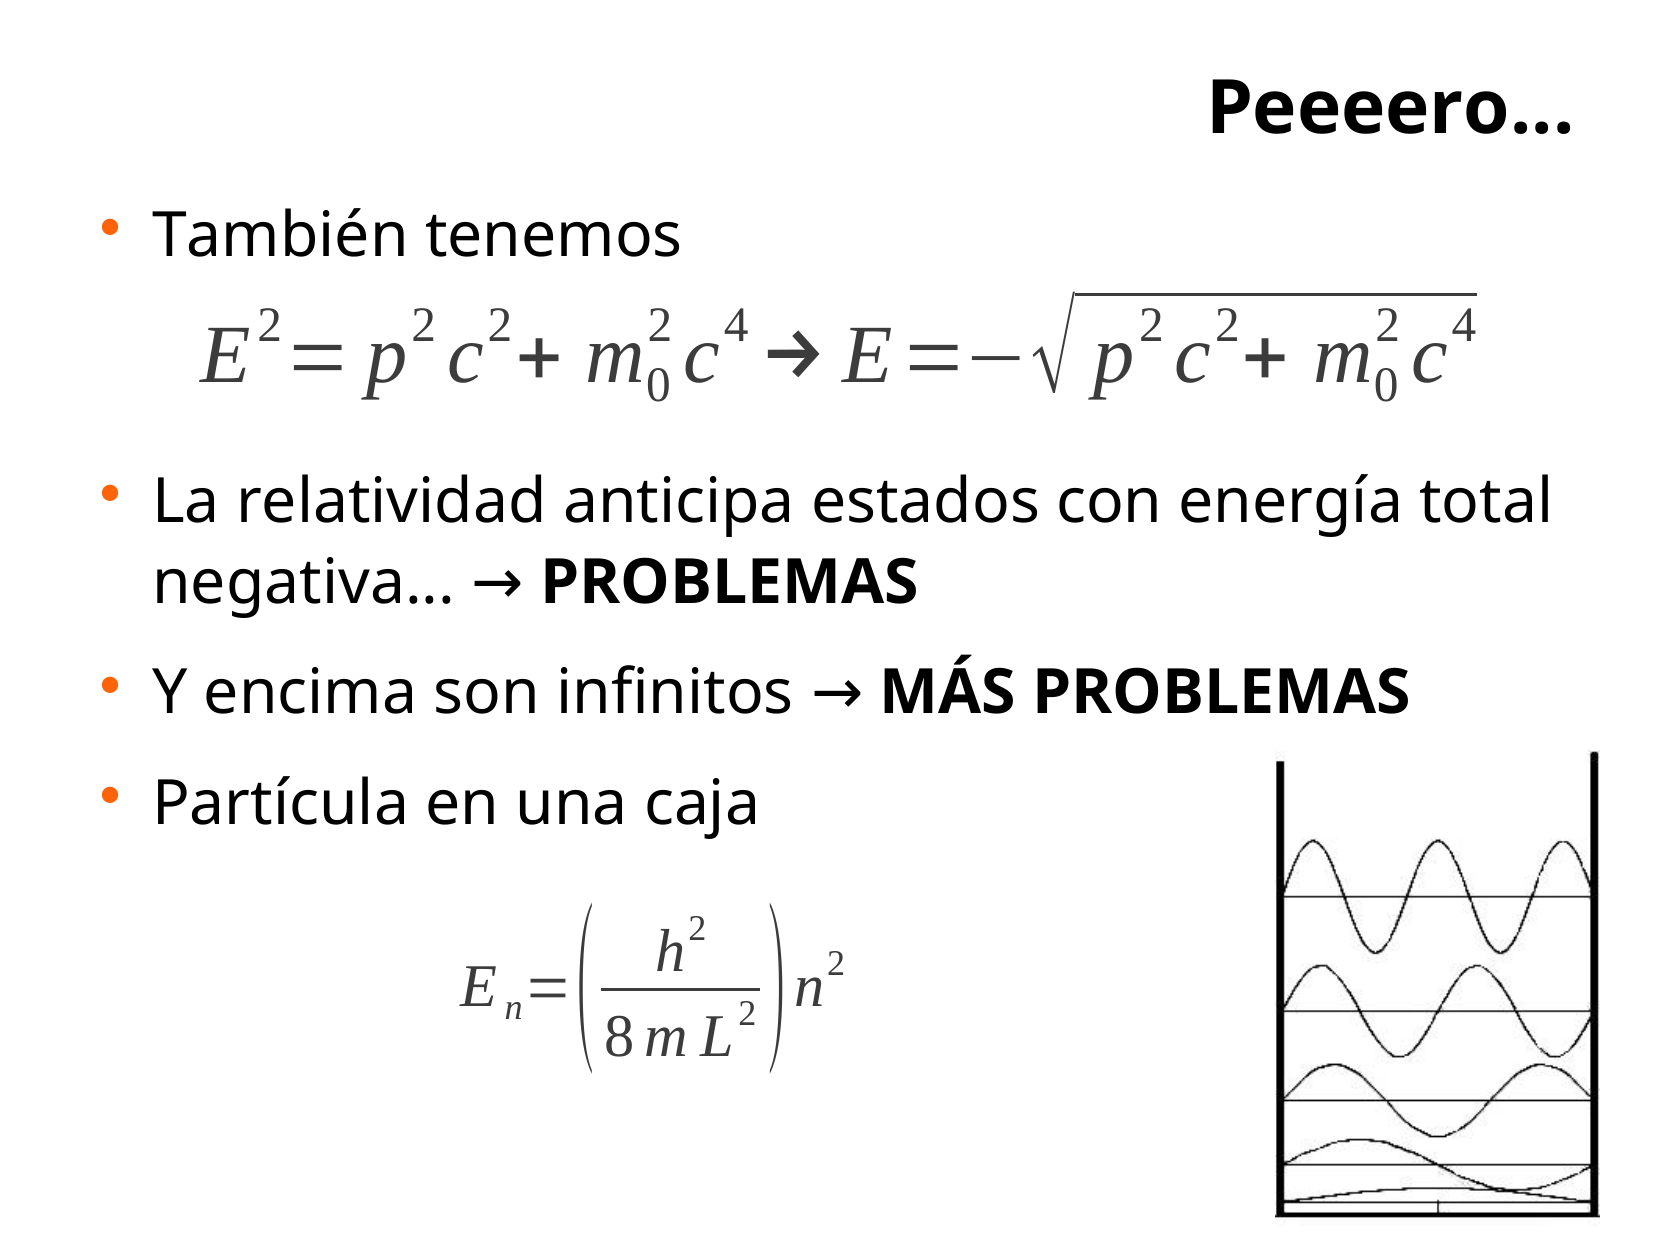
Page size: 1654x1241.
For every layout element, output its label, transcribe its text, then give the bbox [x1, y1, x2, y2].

title Peeeero... [86, 49, 1575, 151]
chart [450, 900, 852, 1083]
chart [187, 288, 1485, 414]
list También tenemos La relatividad anticipa estados con energía total negativa... → PROBLEMAS Y encima son infinitos → MÁS PROBLEMAS Partícula en una caja [82, 187, 1571, 1163]
picture [1275, 738, 1600, 1241]
